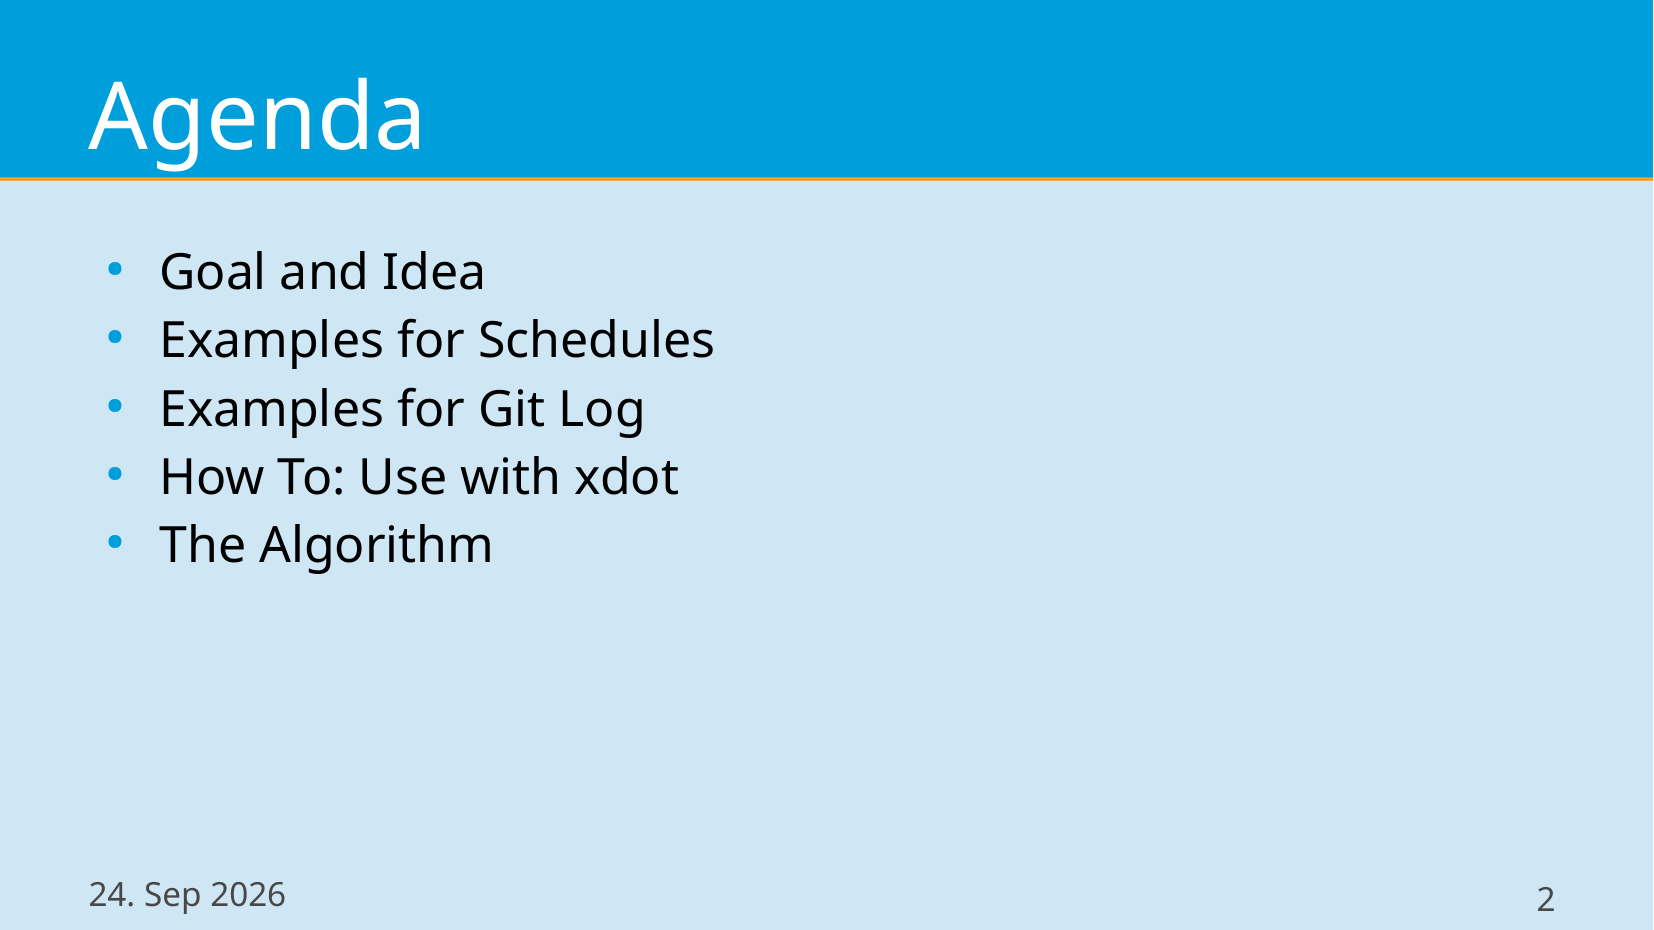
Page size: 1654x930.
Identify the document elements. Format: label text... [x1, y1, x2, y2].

list Goal and Idea Examples for Schedules Examples for Git Log How To: Use with xdot The Algorithm [88, 236, 1565, 812]
title Agenda [88, 14, 1565, 178]
